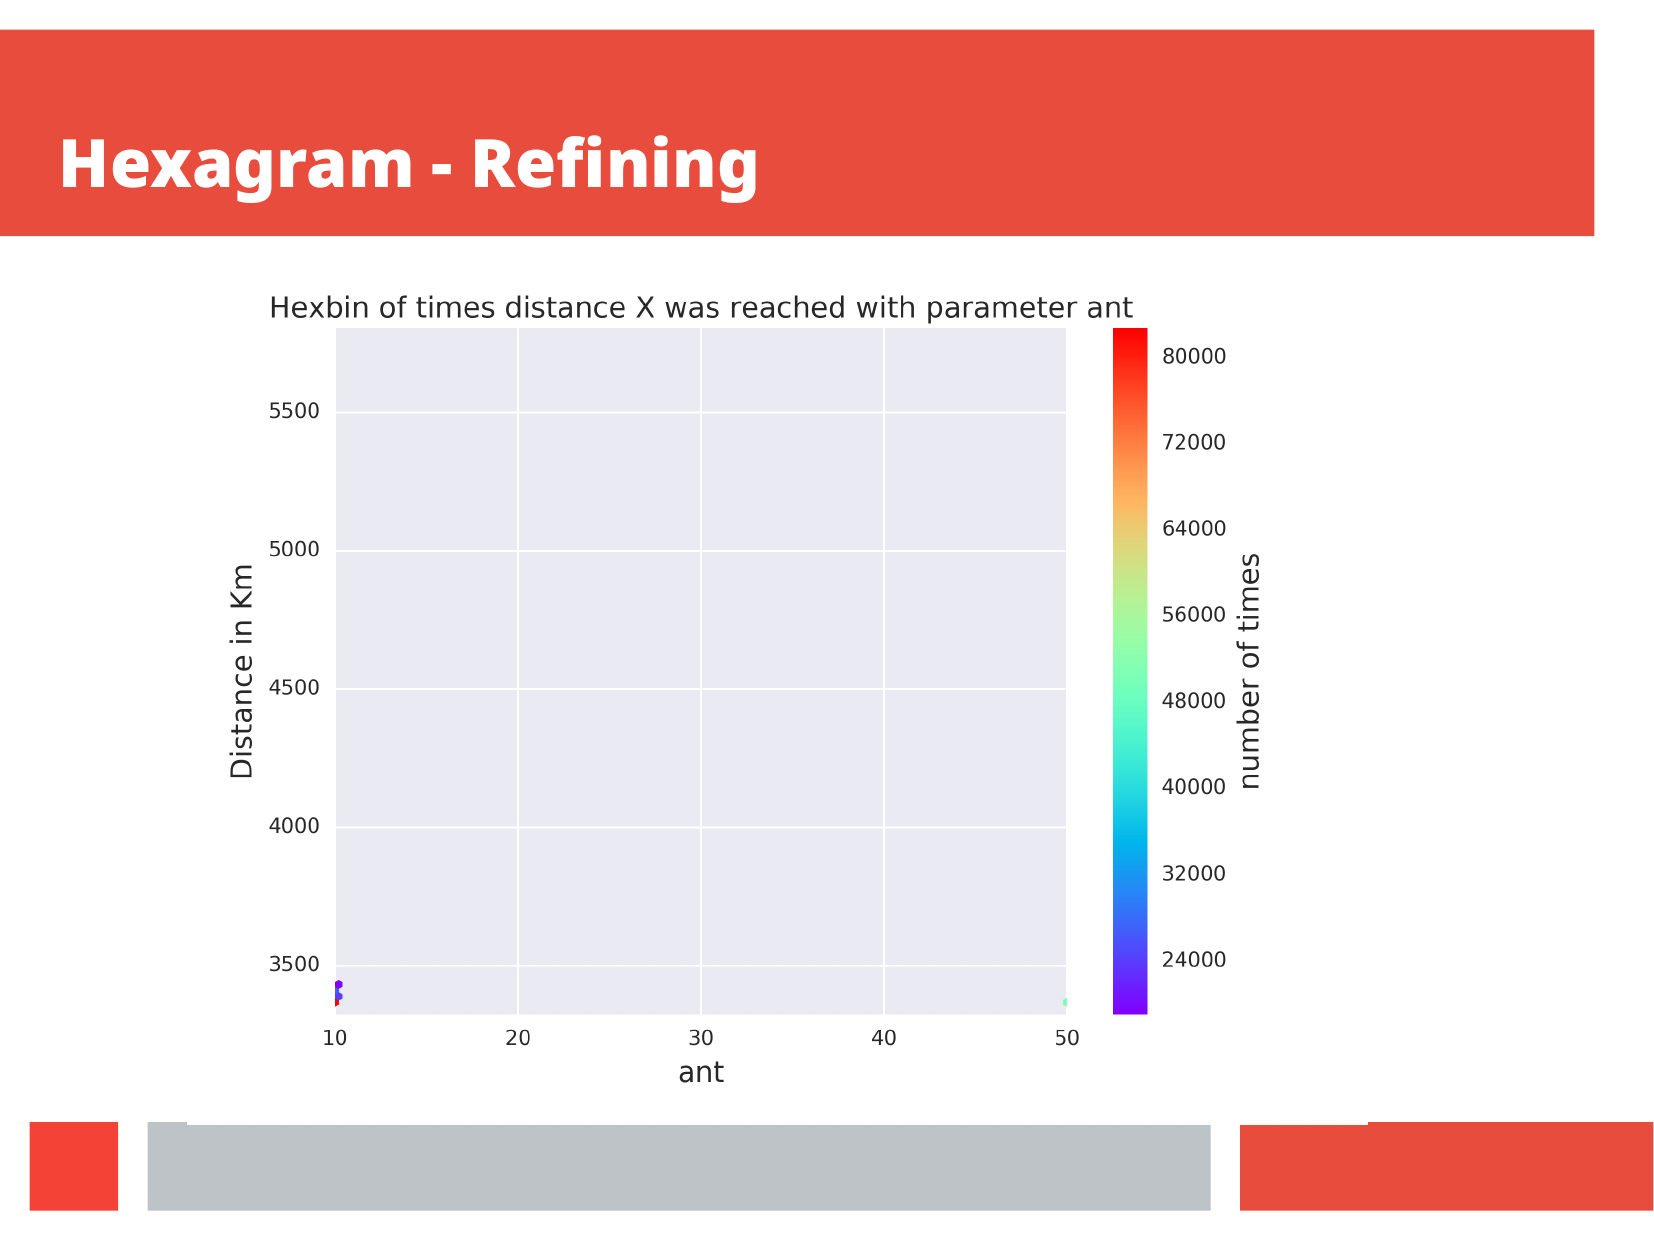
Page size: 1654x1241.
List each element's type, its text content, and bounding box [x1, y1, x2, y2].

picture [187, 239, 1368, 1126]
title Hexagram - Refining [59, 59, 1595, 207]
